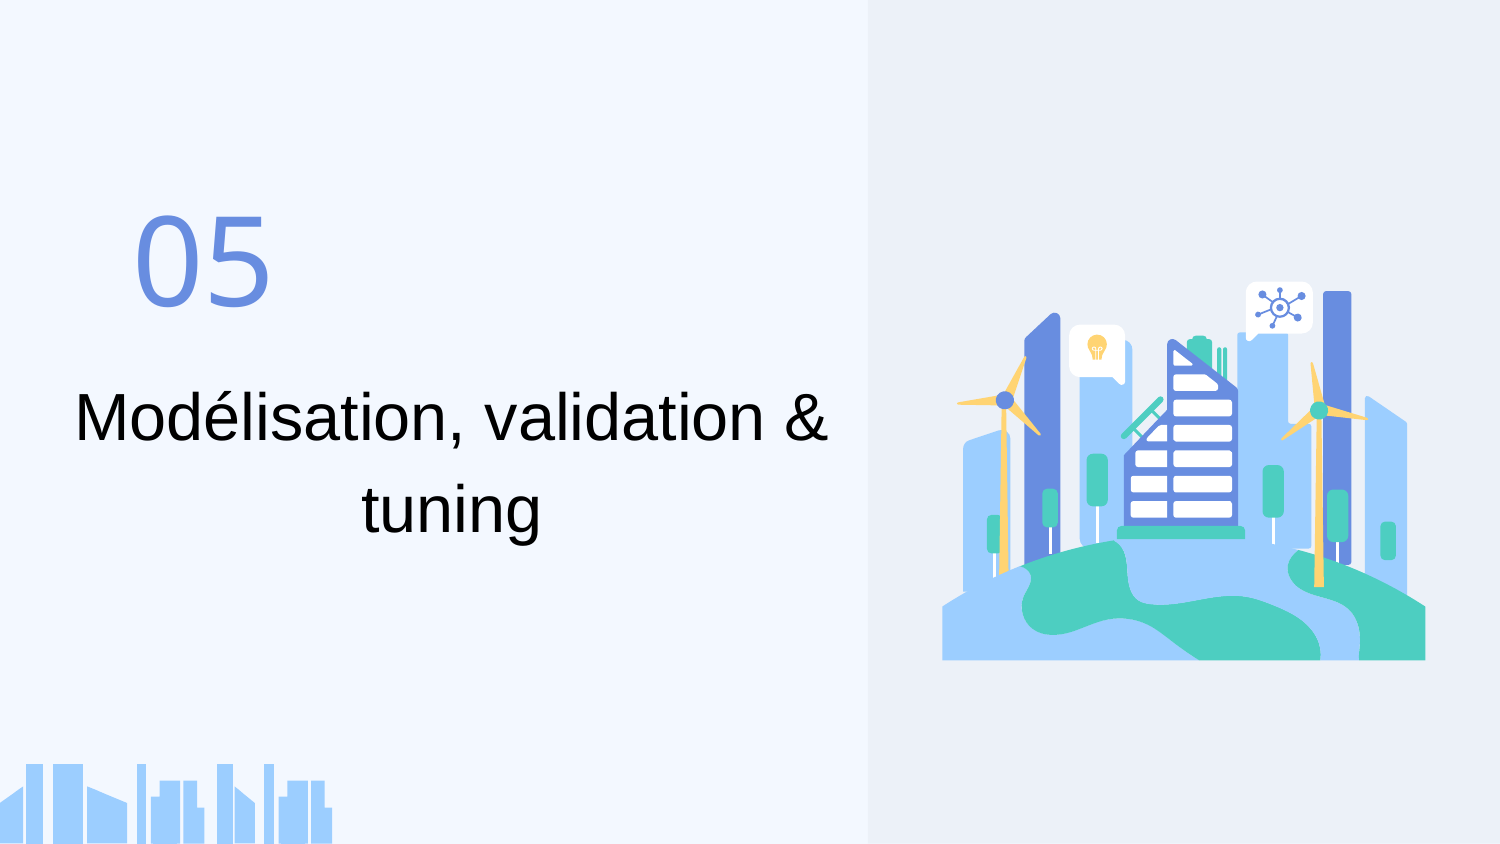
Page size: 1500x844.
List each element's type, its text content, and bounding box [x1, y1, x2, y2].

text_box [867, 0, 1500, 844]
title 05 [116, 181, 388, 332]
title Modélisation, validation & tuning [0, 382, 868, 562]
